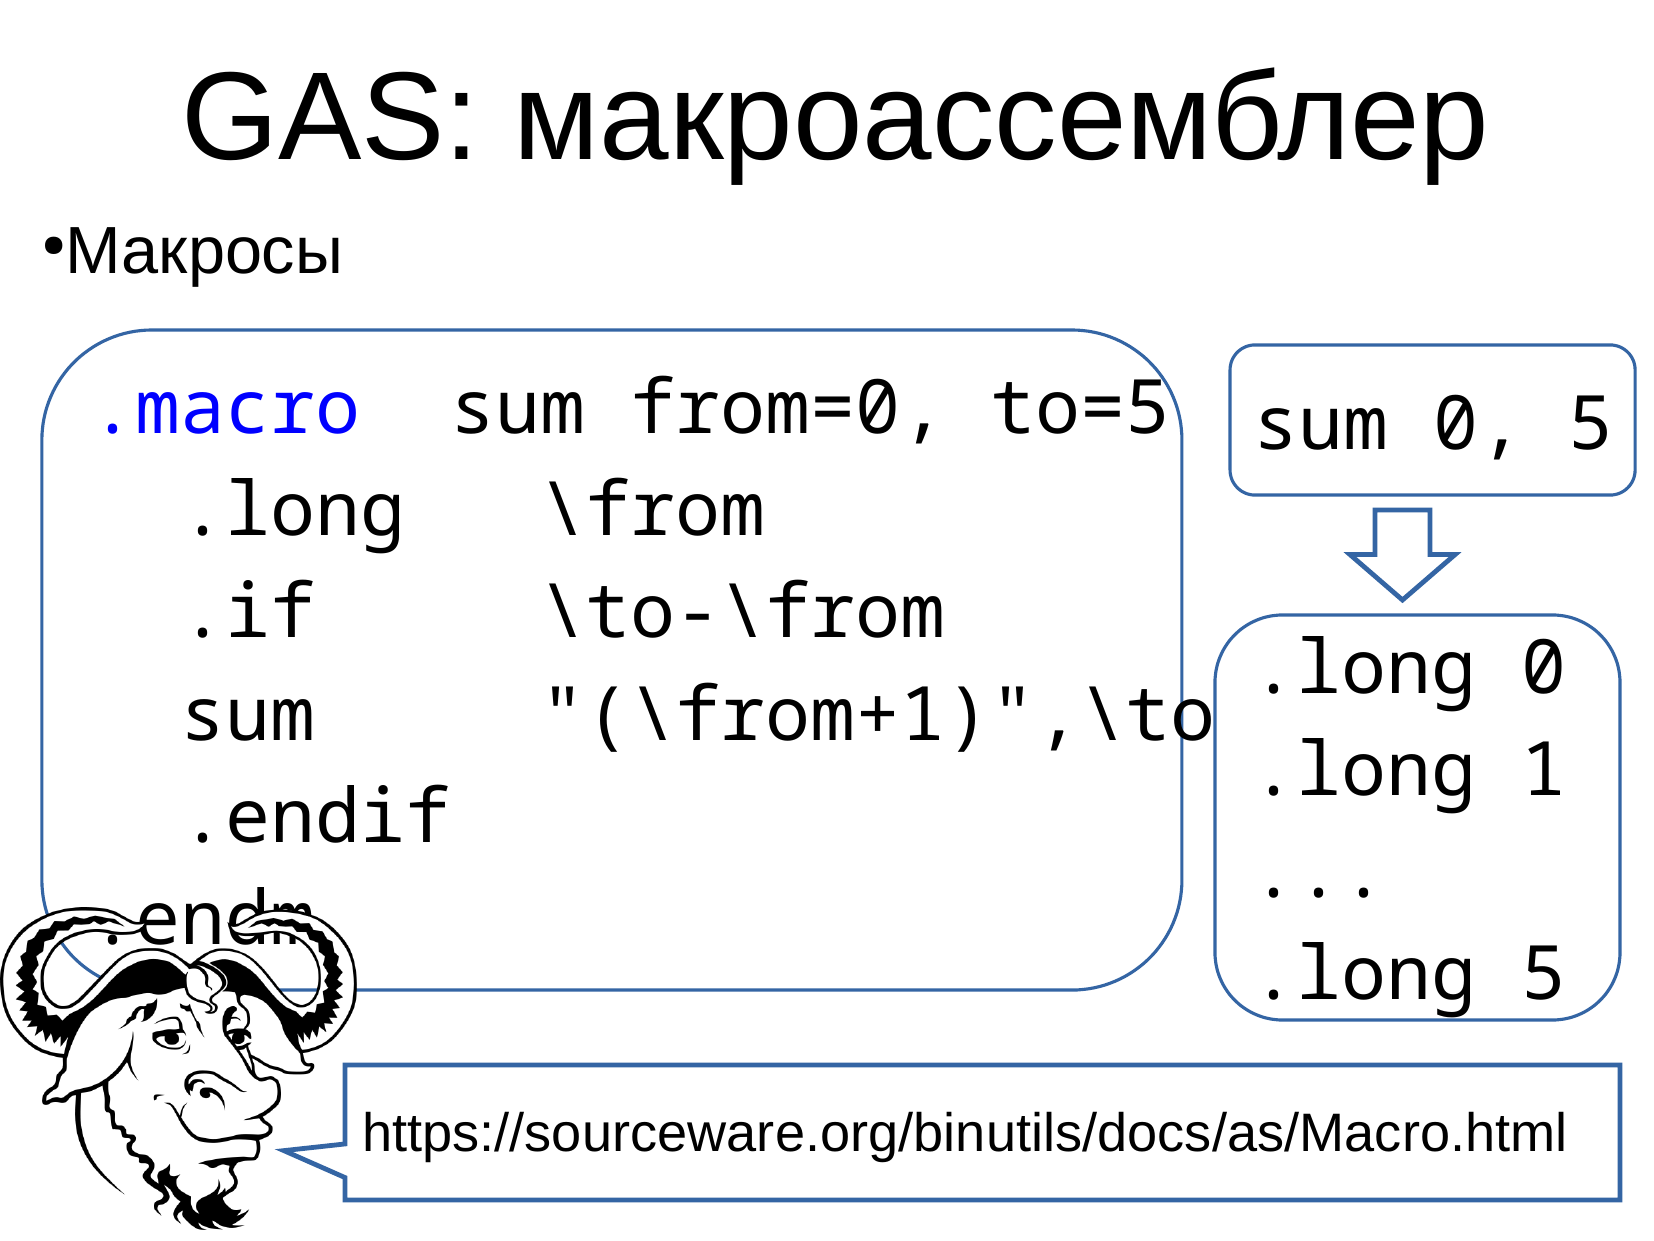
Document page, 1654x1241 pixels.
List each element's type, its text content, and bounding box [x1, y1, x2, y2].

title GAS: макроассемблер [91, 13, 1580, 206]
list Макросы [41, 207, 1531, 328]
text_box .macro sum from=0, to=5 .long \from .if \to-\from sum "(\from+1)",\to .endif .endm [41, 330, 1182, 991]
picture [0, 907, 357, 1231]
text_box .long 0 .long 1 ... .long 5 [1215, 615, 1621, 1021]
text_box https://sourceware.org/binutils/docs/as/Macro.html [283, 1065, 1621, 1201]
text_box [1350, 510, 1456, 601]
text_box sum 0, 5 [1230, 344, 1636, 496]
